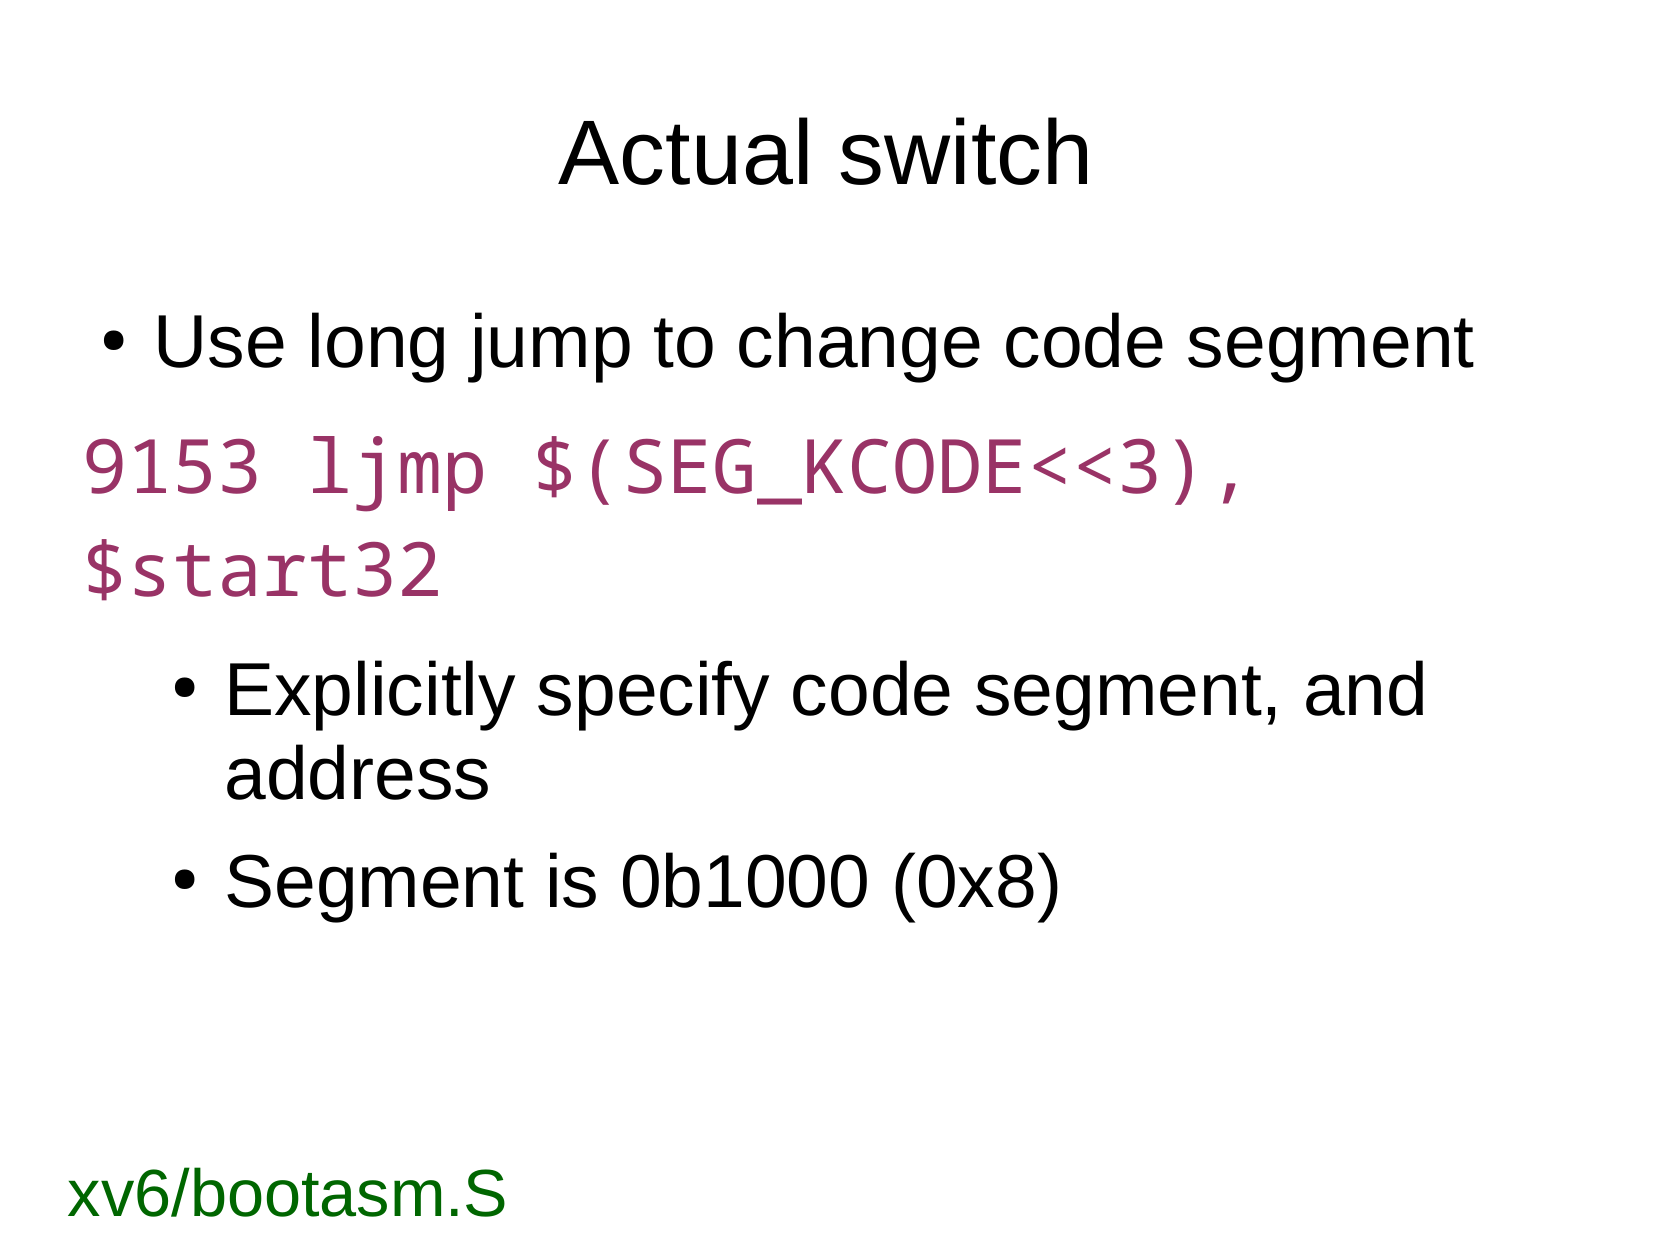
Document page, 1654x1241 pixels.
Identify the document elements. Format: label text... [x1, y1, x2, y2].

title Actual switch [82, 49, 1571, 257]
text_box xv6/bootasm.S [53, 1148, 638, 1238]
list Use long jump to change code segment 9153 ljmp $(SEG_KCODE<<3), $start32 Explicitly specify code segment, and address Segment is 0b1000 (0x8) [82, 300, 1571, 1163]
